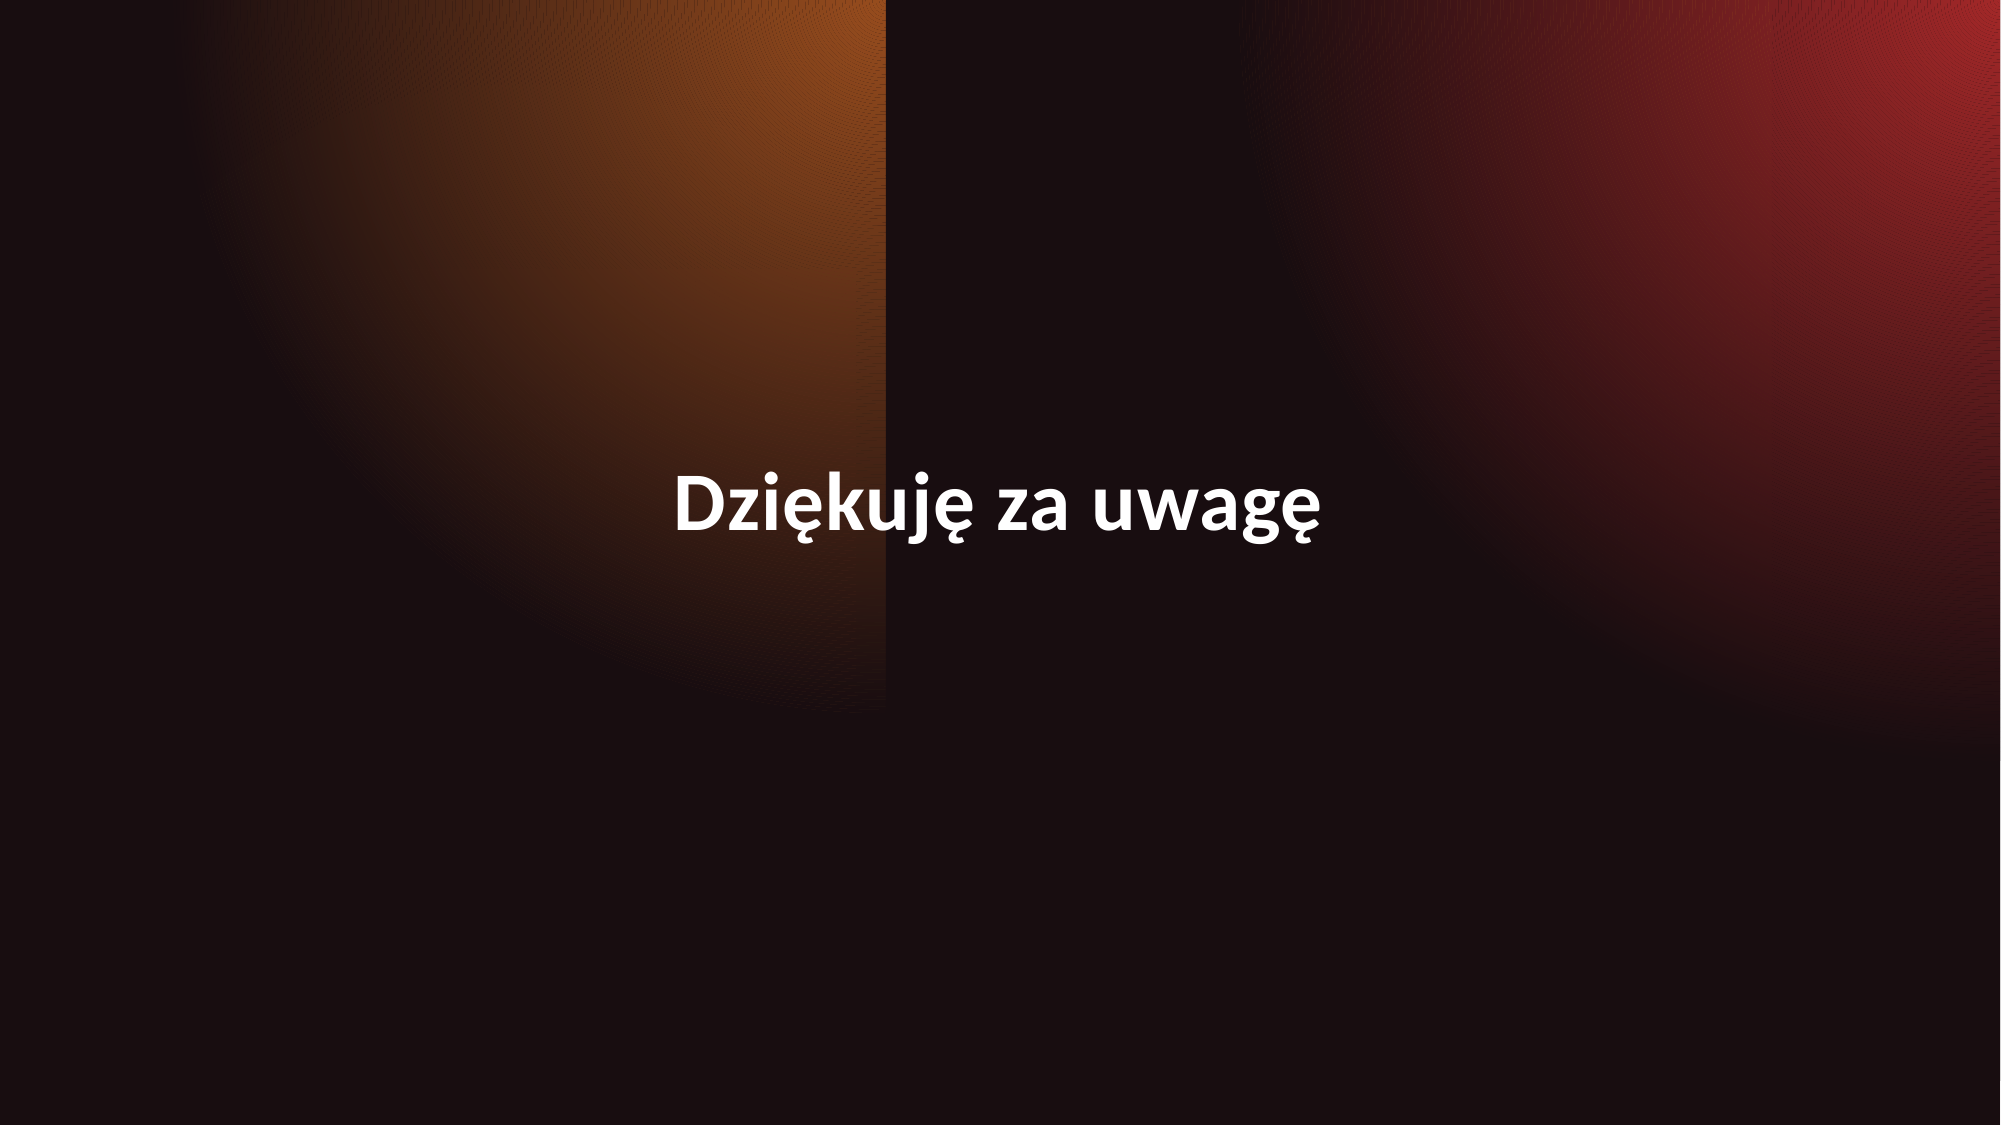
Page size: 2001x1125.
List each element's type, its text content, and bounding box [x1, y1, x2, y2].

list Dziękuję za uwagę [88, 414, 1910, 1035]
